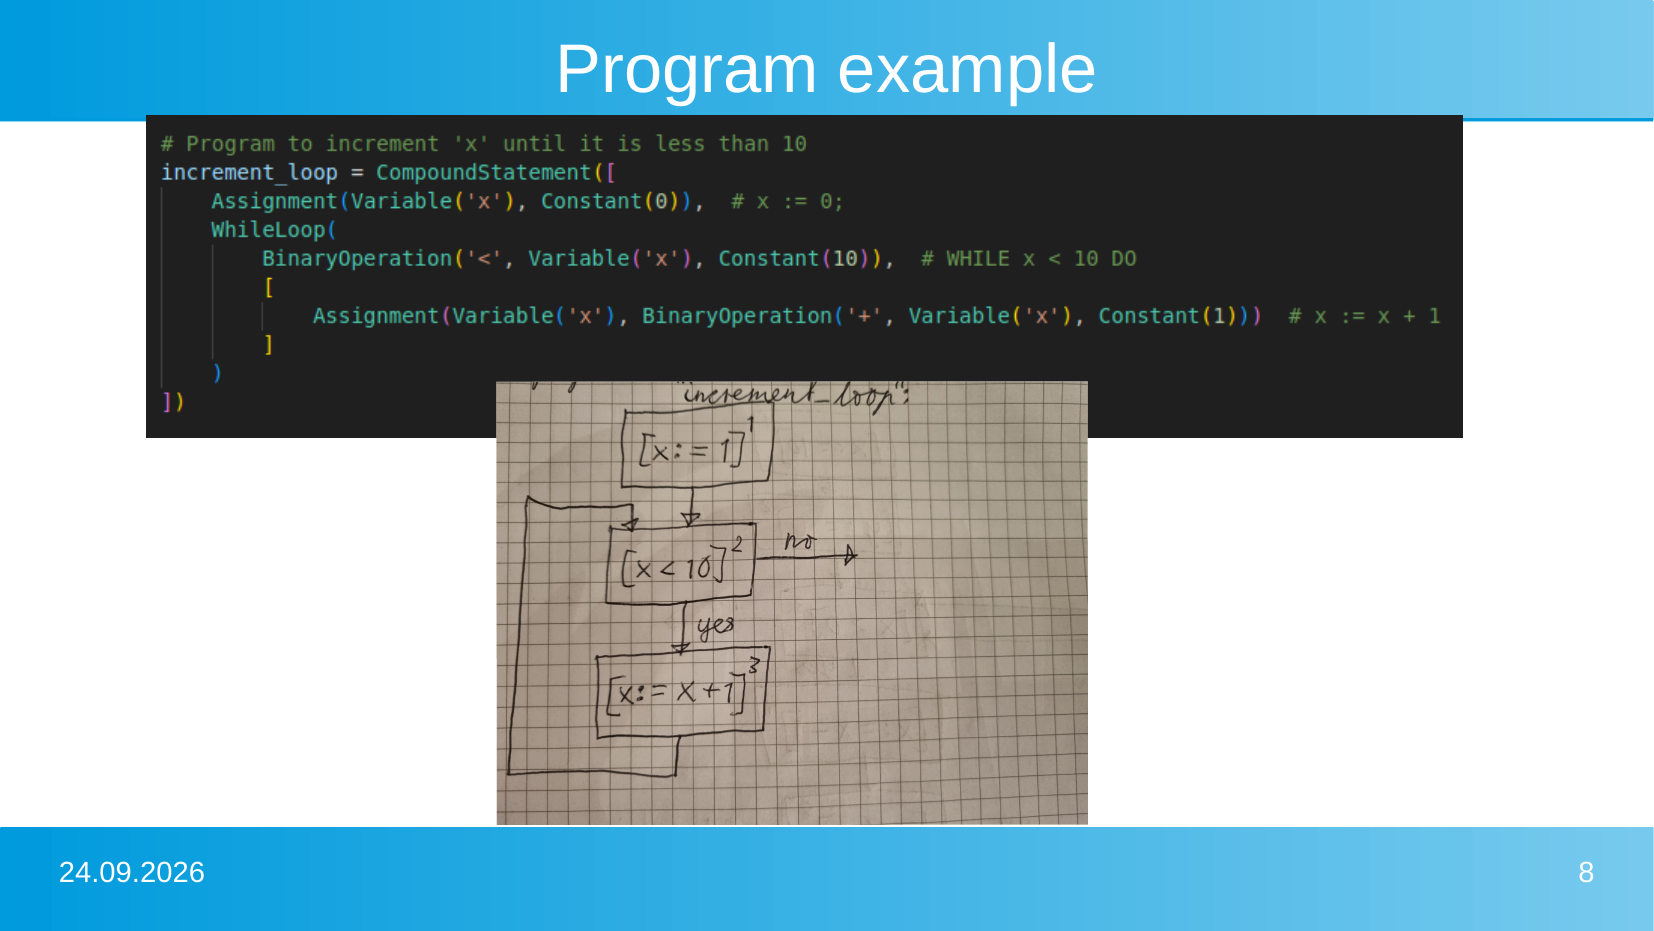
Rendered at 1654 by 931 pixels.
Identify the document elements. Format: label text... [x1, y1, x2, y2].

picture [146, 115, 1463, 826]
title Program example [59, 29, 1595, 108]
